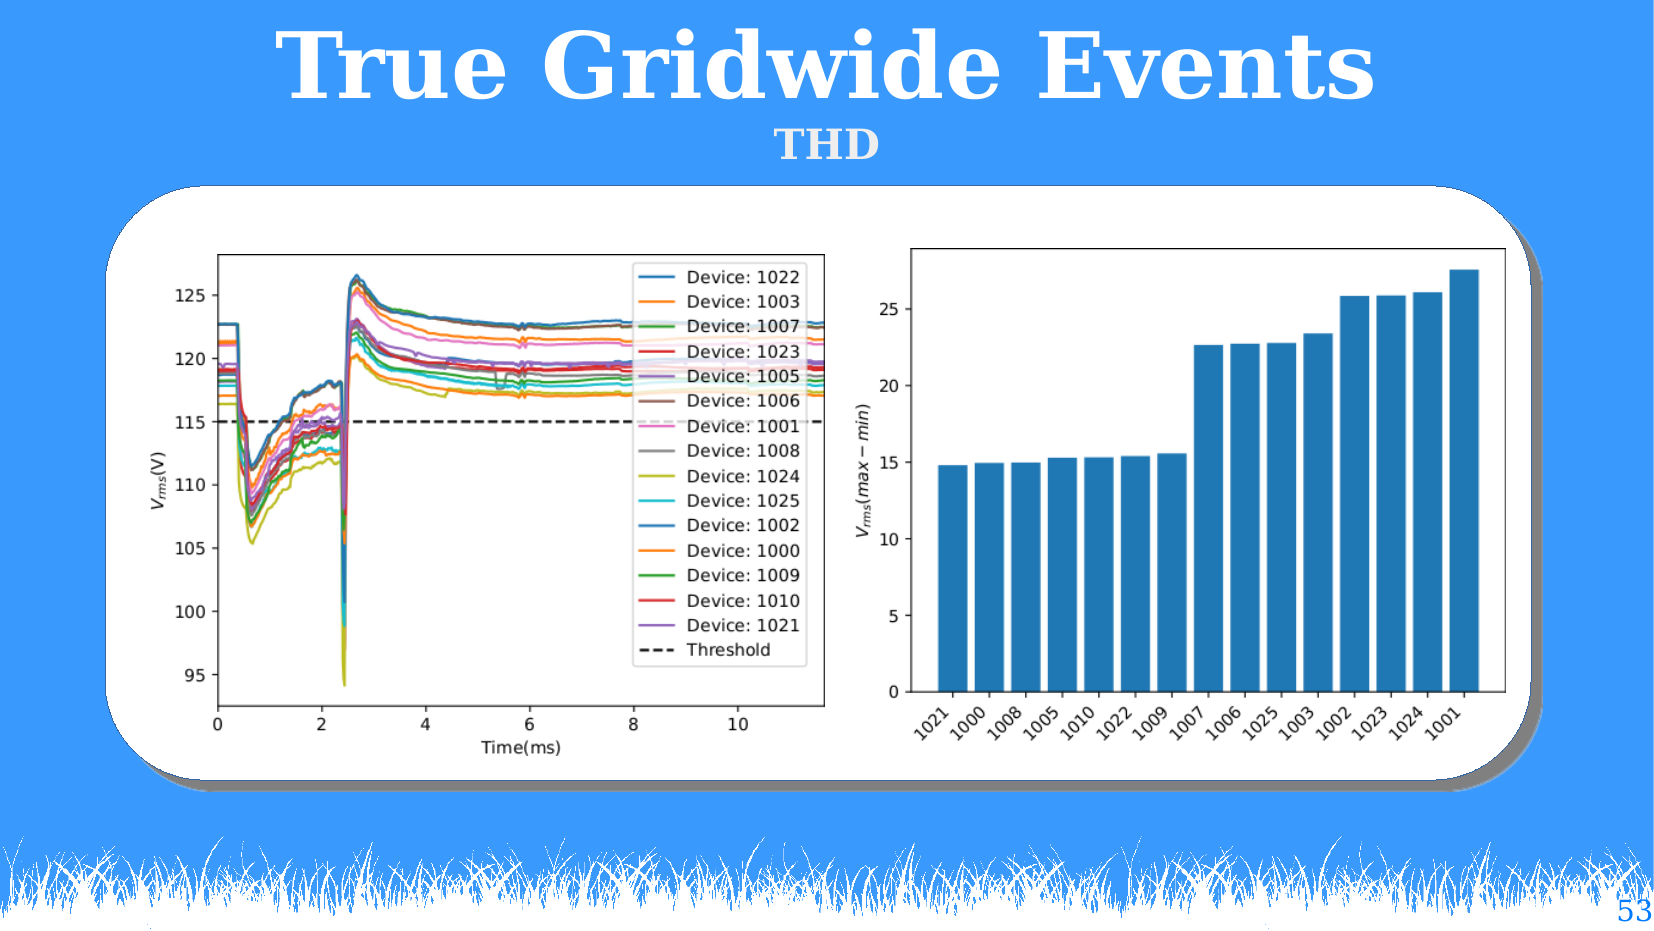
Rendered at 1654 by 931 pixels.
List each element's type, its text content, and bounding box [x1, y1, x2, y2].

text_box [105, 185, 1532, 781]
title True Gridwide Events THD [82, 12, 1571, 170]
picture [0, 0, 1654, 931]
